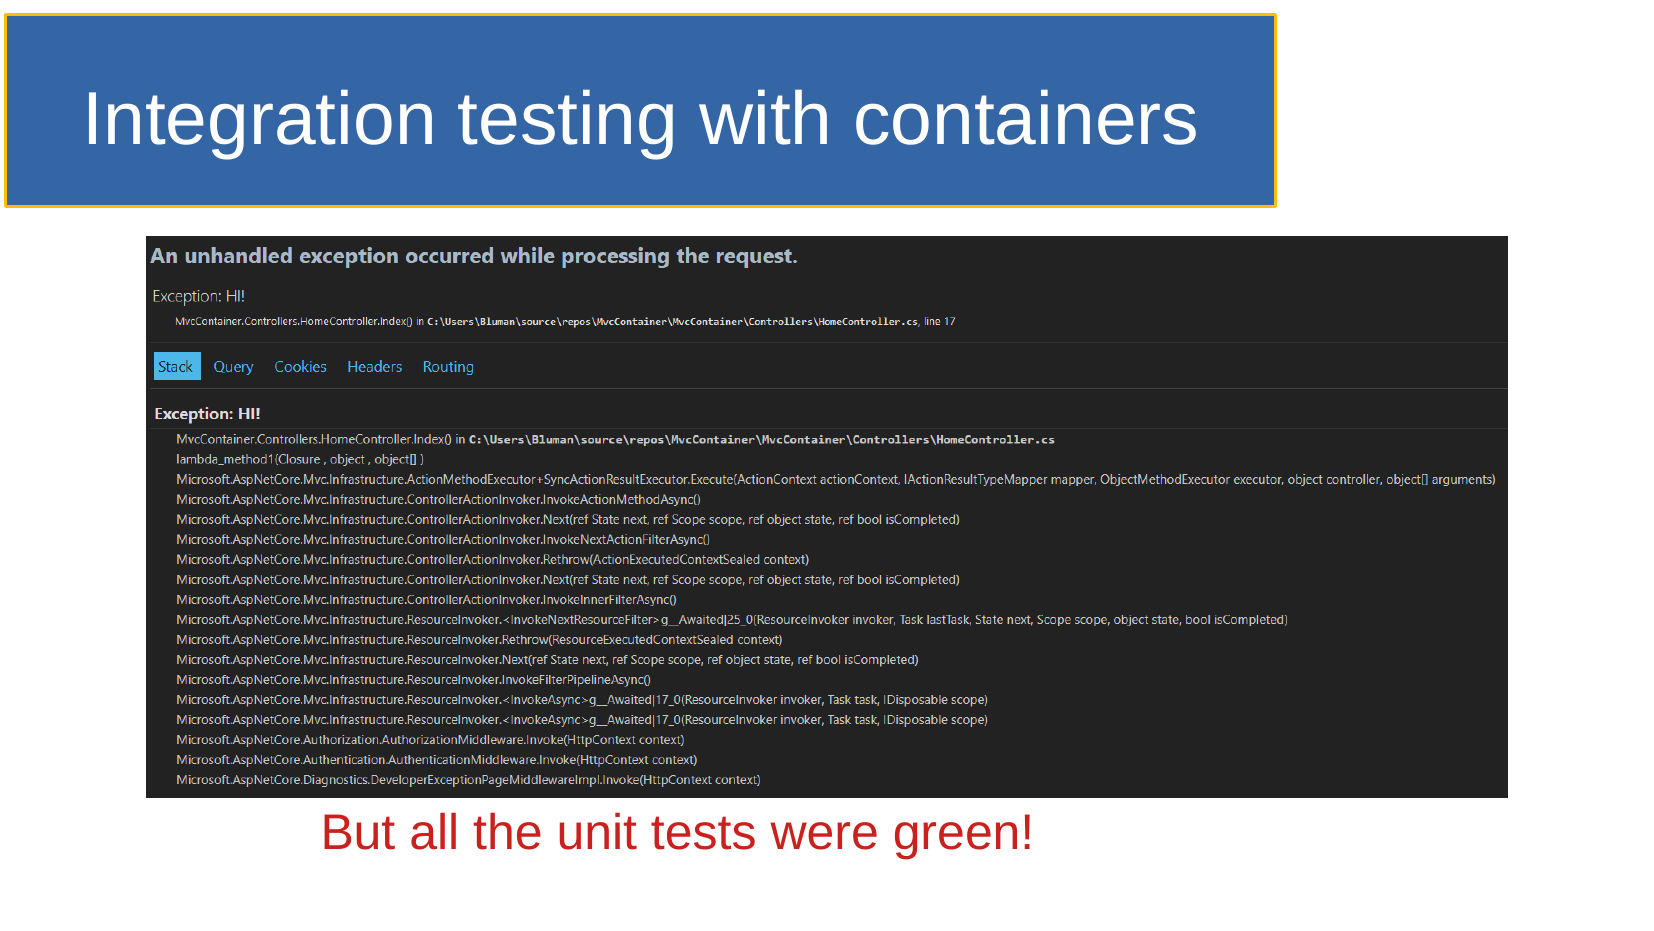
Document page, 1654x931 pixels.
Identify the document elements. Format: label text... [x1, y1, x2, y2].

picture [146, 236, 1508, 798]
title Integration testing with containers [82, 44, 1235, 192]
text_box But all the unit tests were green! [305, 797, 1051, 868]
